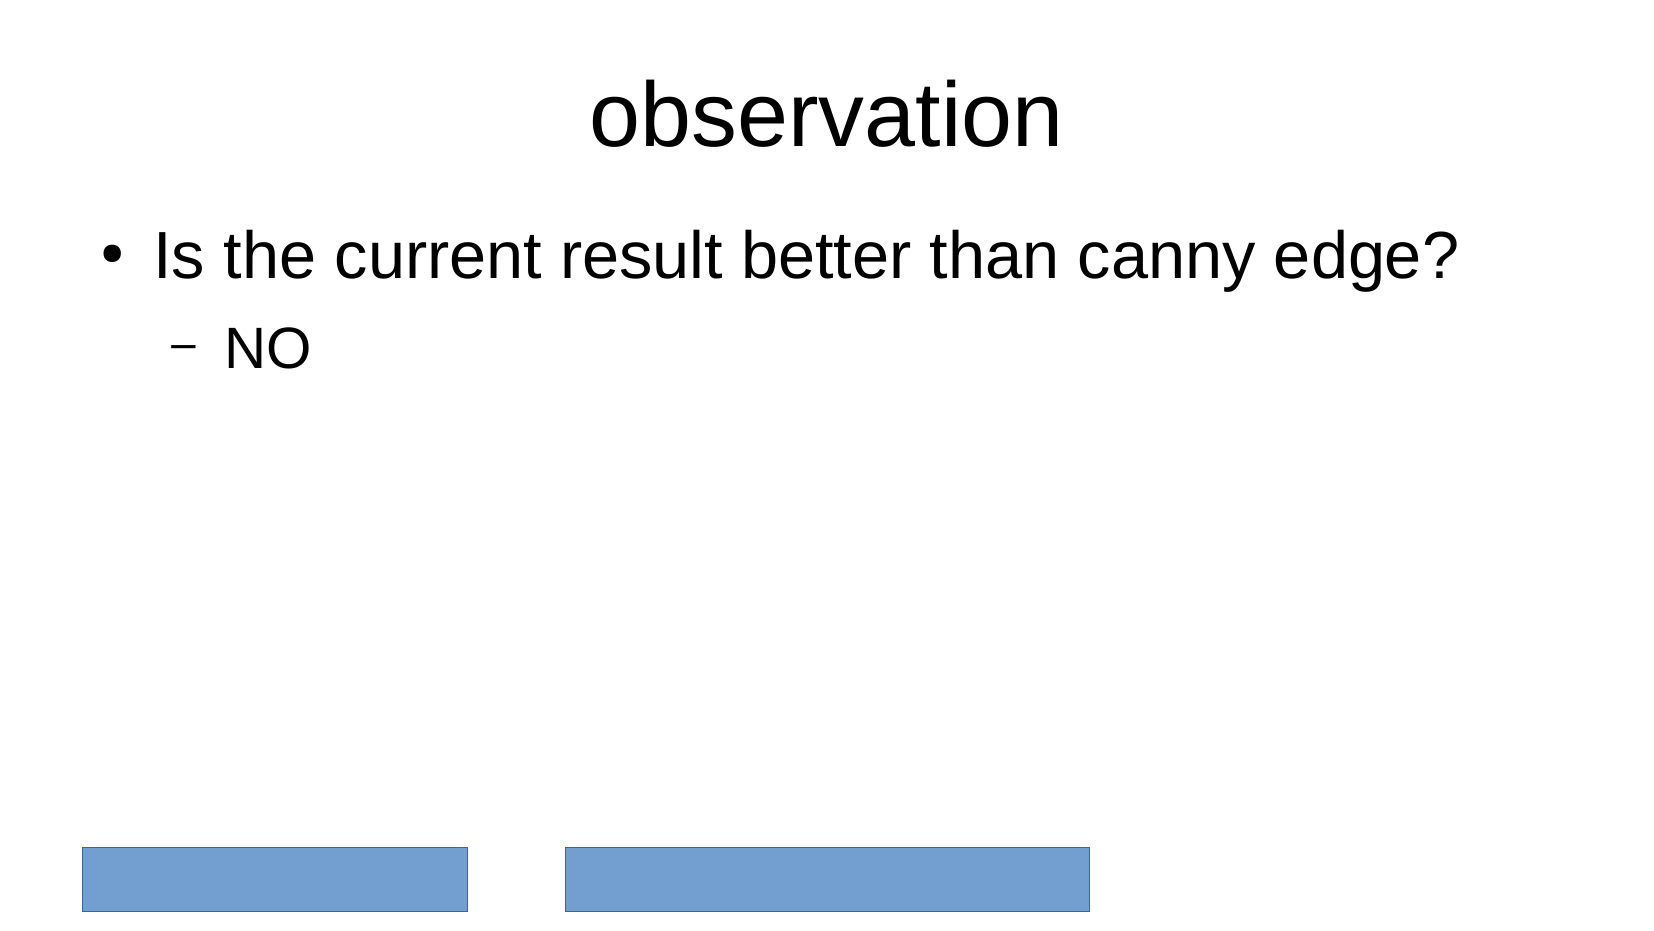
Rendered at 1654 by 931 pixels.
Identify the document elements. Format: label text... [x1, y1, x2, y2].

list Is the current result better than canny edge? NO [82, 217, 1571, 758]
title observation [82, 37, 1571, 193]
